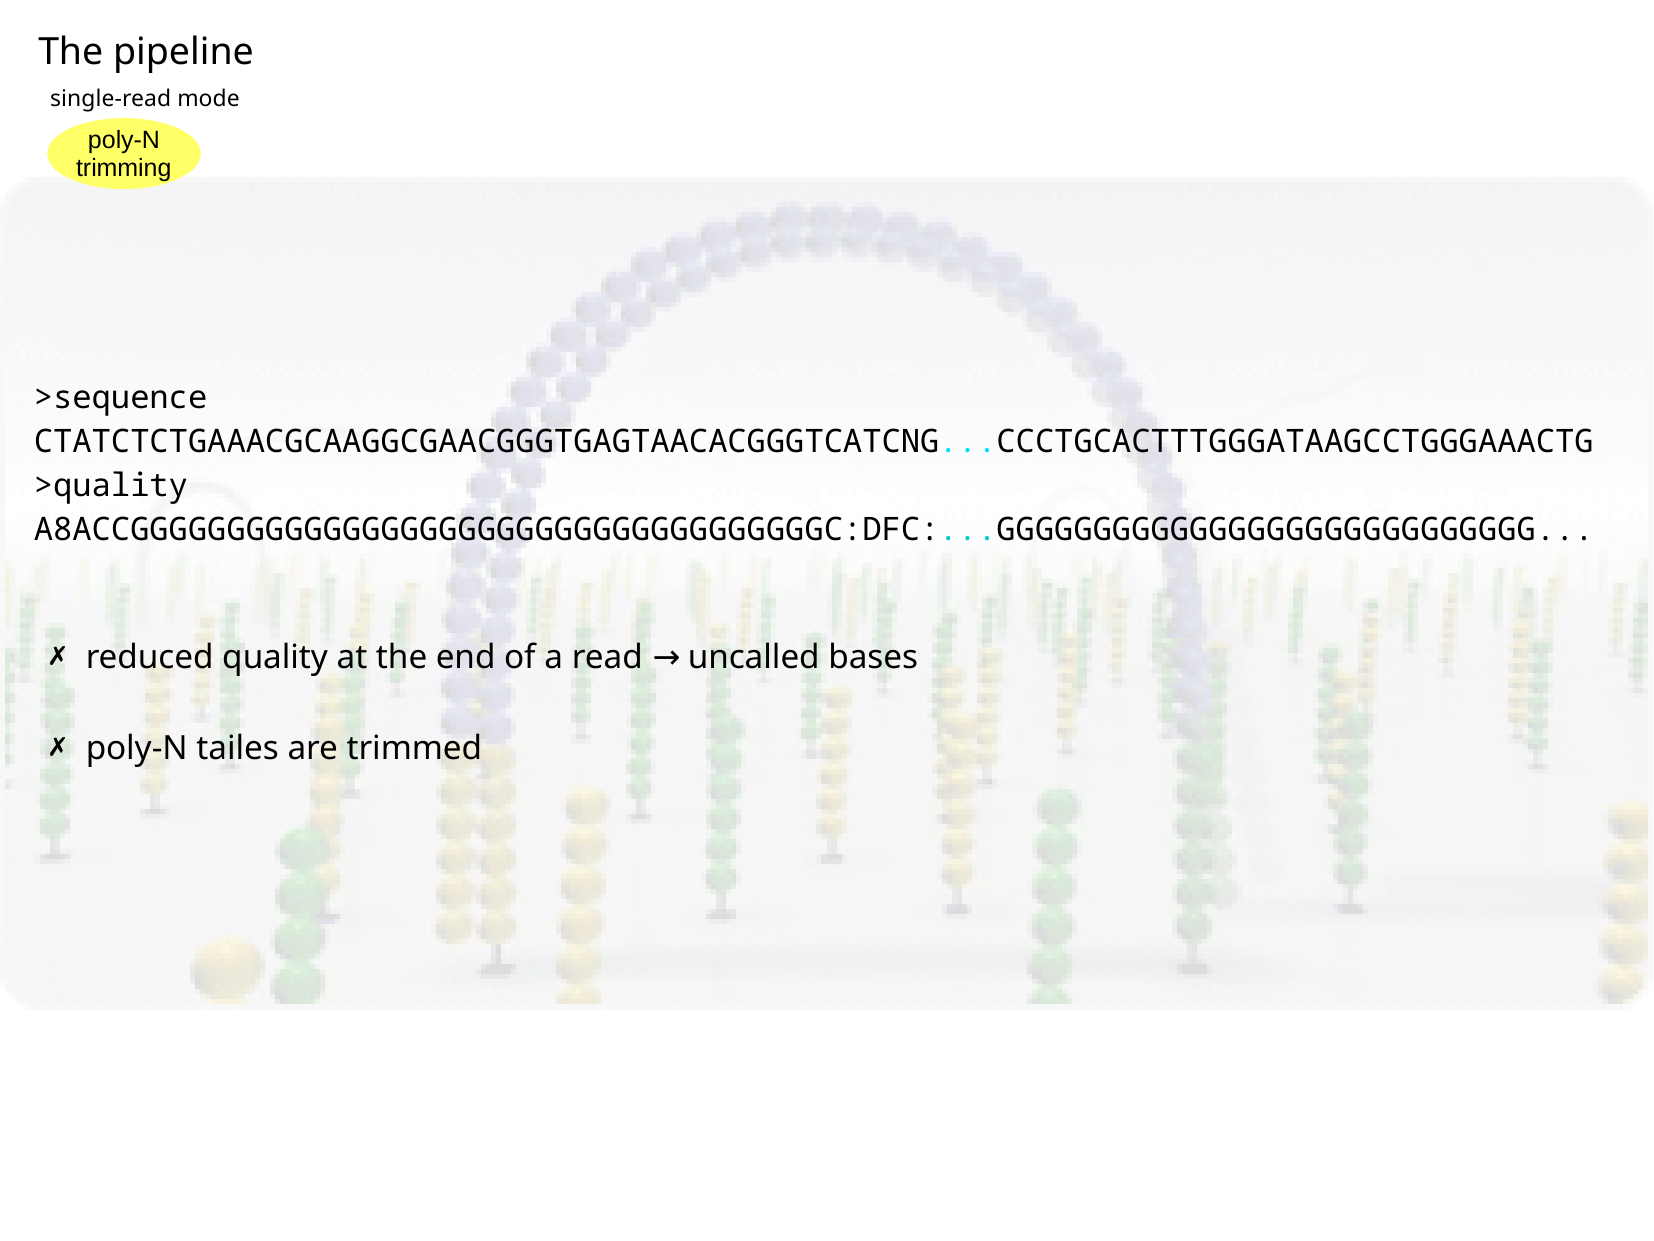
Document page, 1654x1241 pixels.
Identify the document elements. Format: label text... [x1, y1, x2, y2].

text_box >sequence CTATCTCTGAAACGCAAGGCGAACGGGTGAGTAACACGGGTCATCNG...CCCTGCACTTTGGGATAAGCCTGGGAAACTG >quality A8ACCGGGGGGGGGGGGGGGGGGGGGGGGGGGGGGGGGGGGC:DFC:...GGGGGGGGGGGGGGGGGGGGGGGGGGGG... [19, 366, 1426, 555]
text_box [0, 0, 1654, 1241]
text_box poly-N trimming [47, 127, 201, 190]
text_box The pipeline [23, 16, 304, 92]
text_box single-read mode [35, 74, 292, 127]
text_box reduced quality at the end of a read → uncalled bases poly-N tailes are trimmed [35, 626, 1137, 802]
